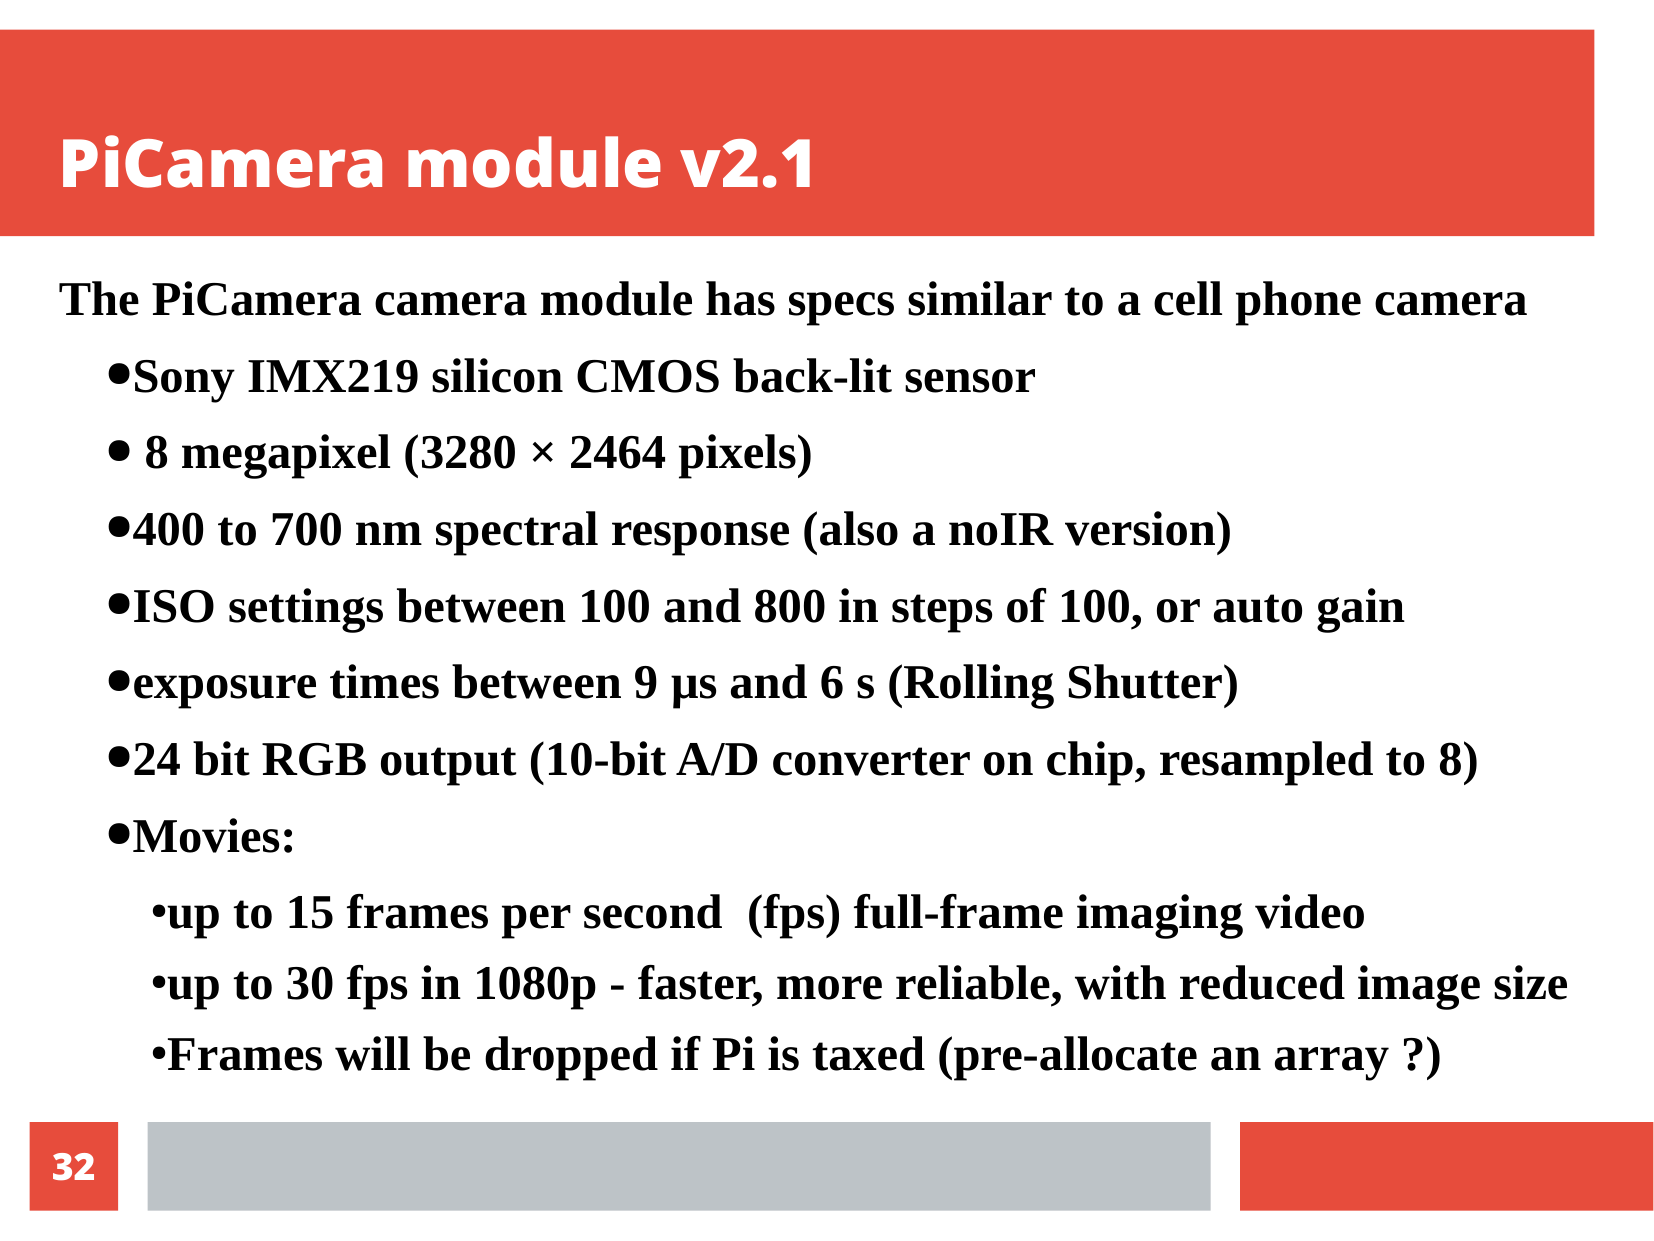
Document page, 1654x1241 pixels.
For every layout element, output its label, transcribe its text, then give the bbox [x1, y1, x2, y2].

list The PiCamera camera module has specs similar to a cell phone camera Sony IMX219 silicon CMOS back-lit sensor 8 megapixel (3280 × 2464 pixels) 400 to 700 nm spectral response (also a noIR version) ISO settings between 100 and 800 in steps of 100, or auto gain exposure times between 9 μs and 6 s (Rolling Shutter) 24 bit RGB output (10-bit A/D converter on chip, resampled to 8) Movies: up to 15 frames per second (fps) full-frame imaging video up to 30 fps in 1080p - faster, more reliable, with reduced image size Frames will be dropped if Pi is taxed (pre-allocate an array ?) [59, 272, 1606, 1095]
title PiCamera module v2.1 [59, 59, 1595, 207]
